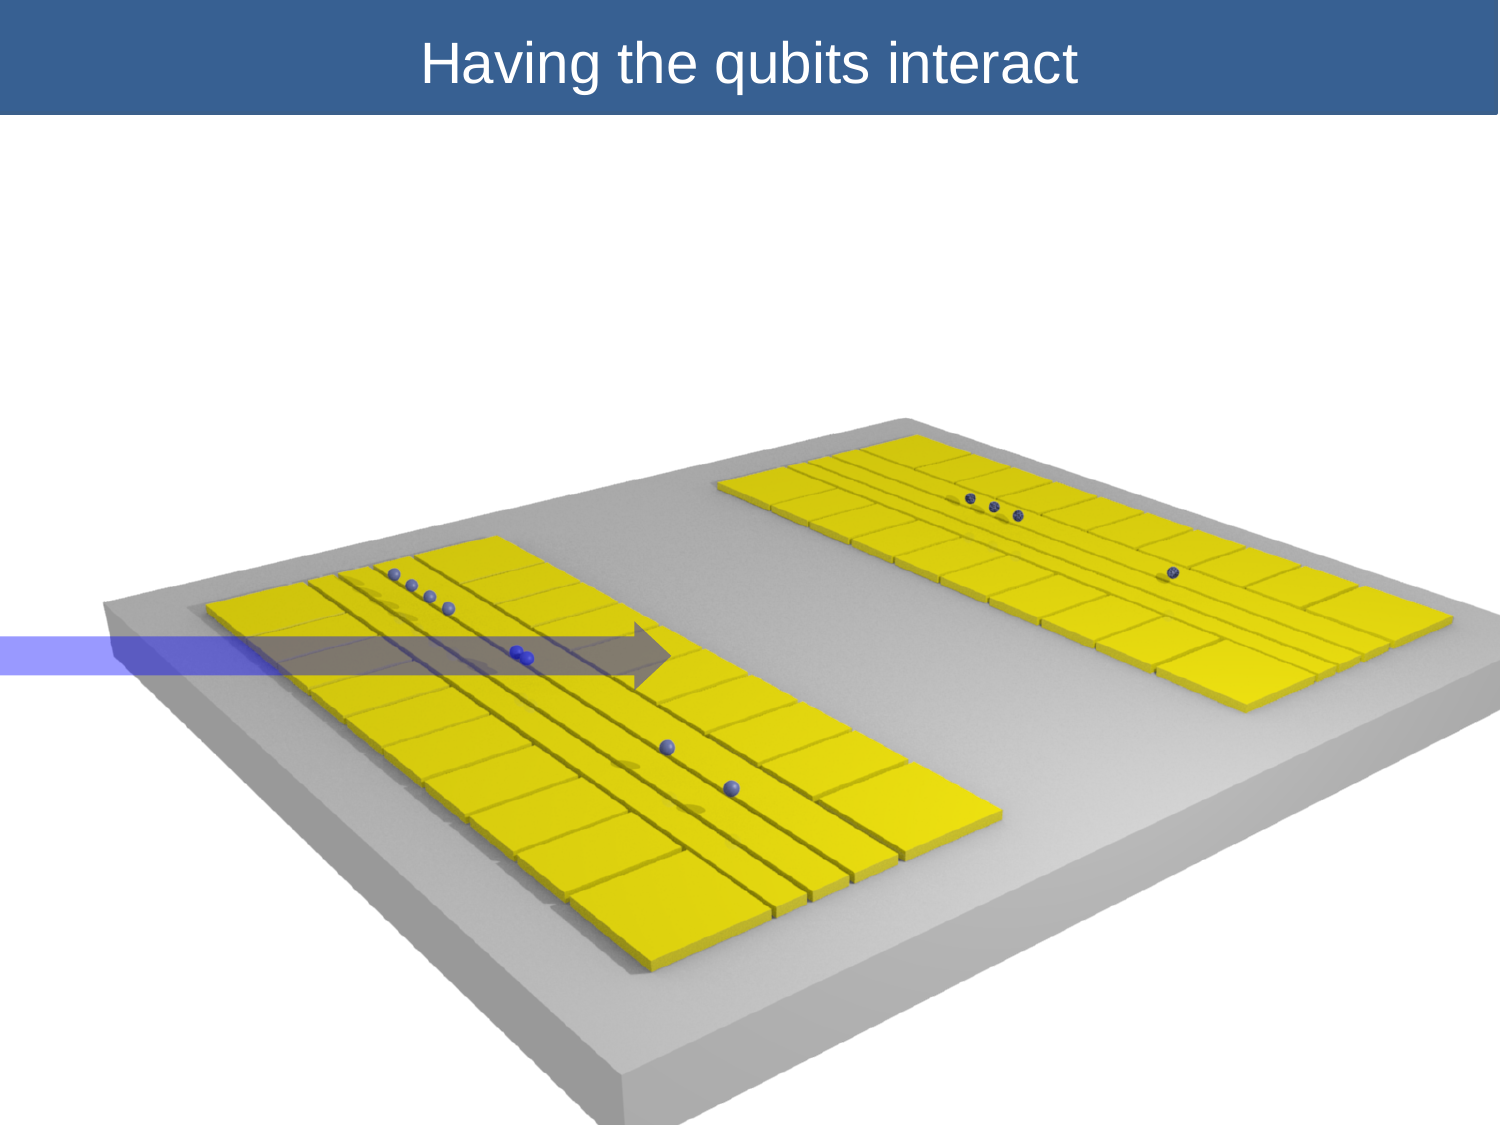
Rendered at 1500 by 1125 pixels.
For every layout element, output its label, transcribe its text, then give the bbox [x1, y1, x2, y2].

text_box Having the qubits interact [45, 17, 1454, 103]
text_box [0, 621, 672, 691]
picture [80, 160, 1500, 1125]
